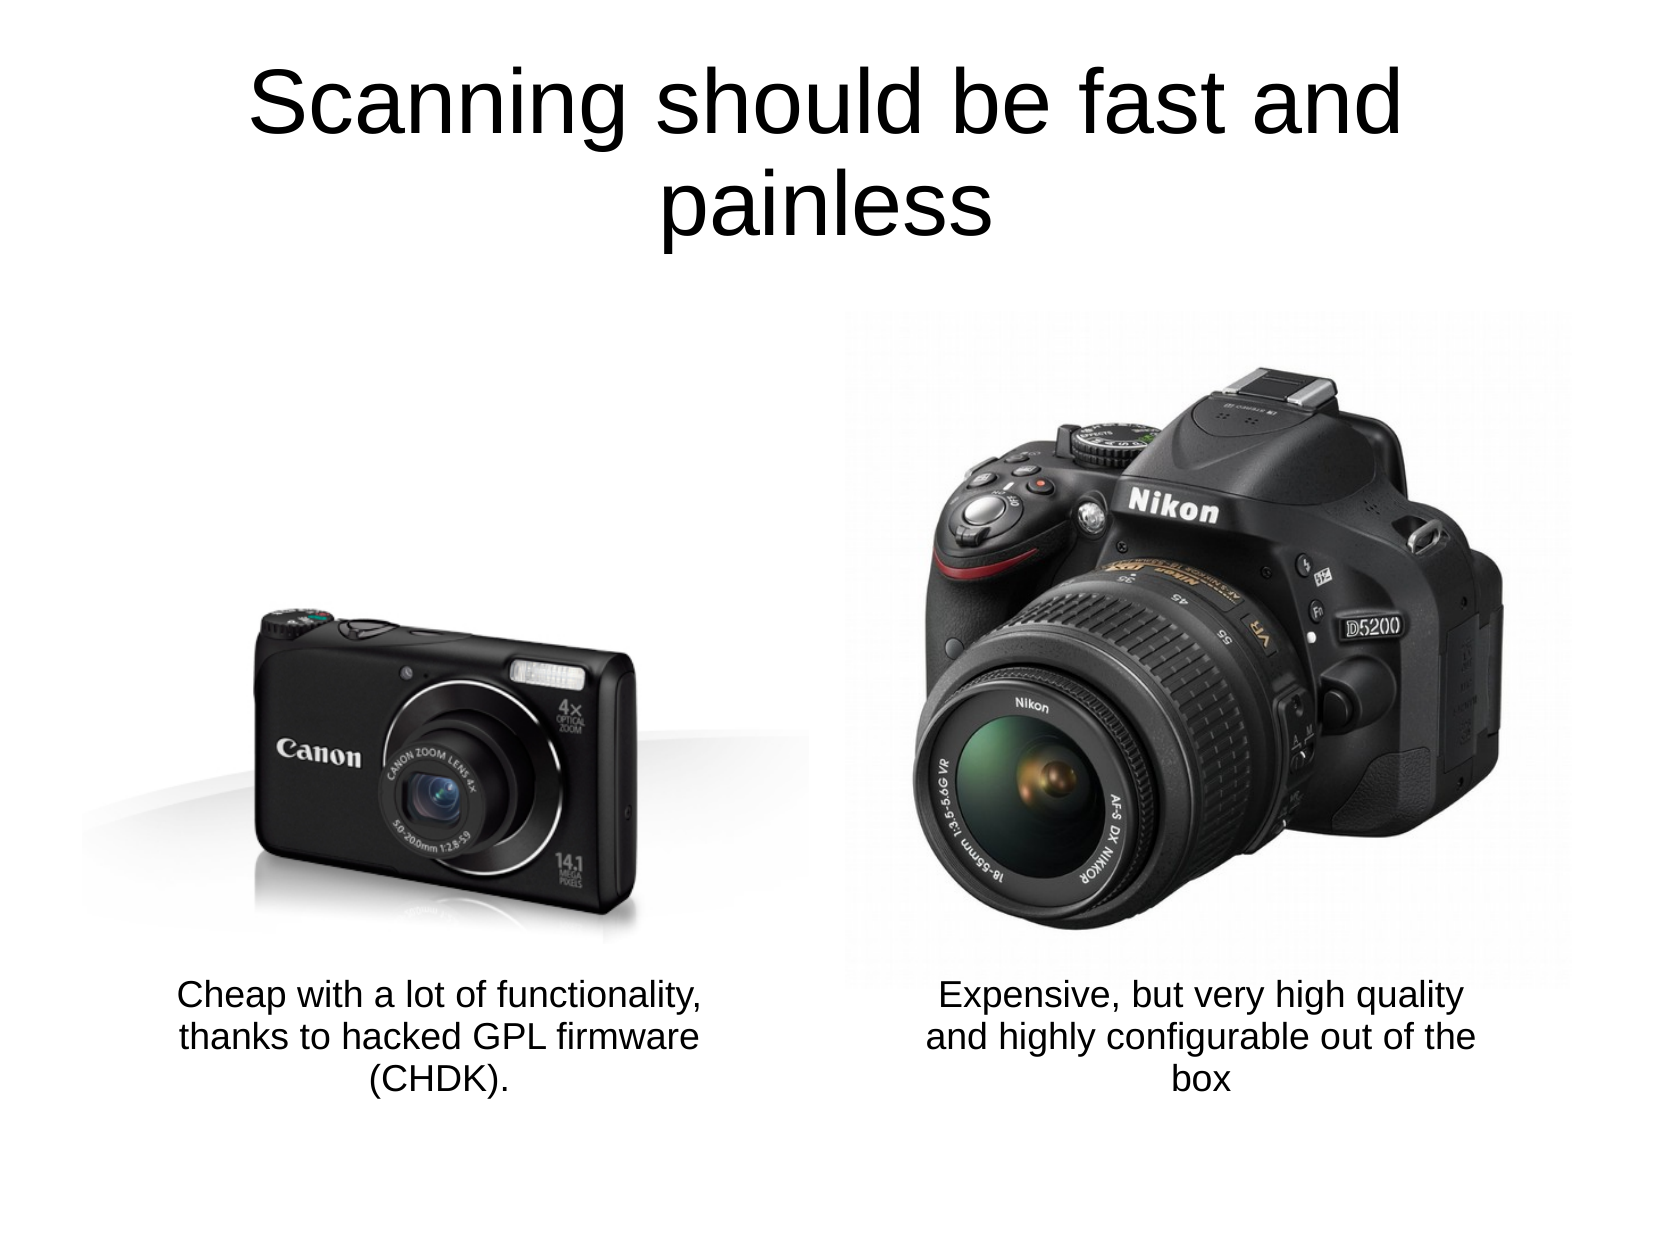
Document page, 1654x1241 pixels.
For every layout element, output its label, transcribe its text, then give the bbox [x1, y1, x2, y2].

text_box Cheap with a lot of functionality, thanks to hacked GPL firmware (CHDK). [120, 966, 759, 1108]
title Scanning should be fast and painless [82, 49, 1571, 257]
picture [82, 580, 809, 944]
text_box Expensive, but very high quality and highly configurable out of the box [910, 965, 1535, 1107]
picture [845, 311, 1572, 989]
